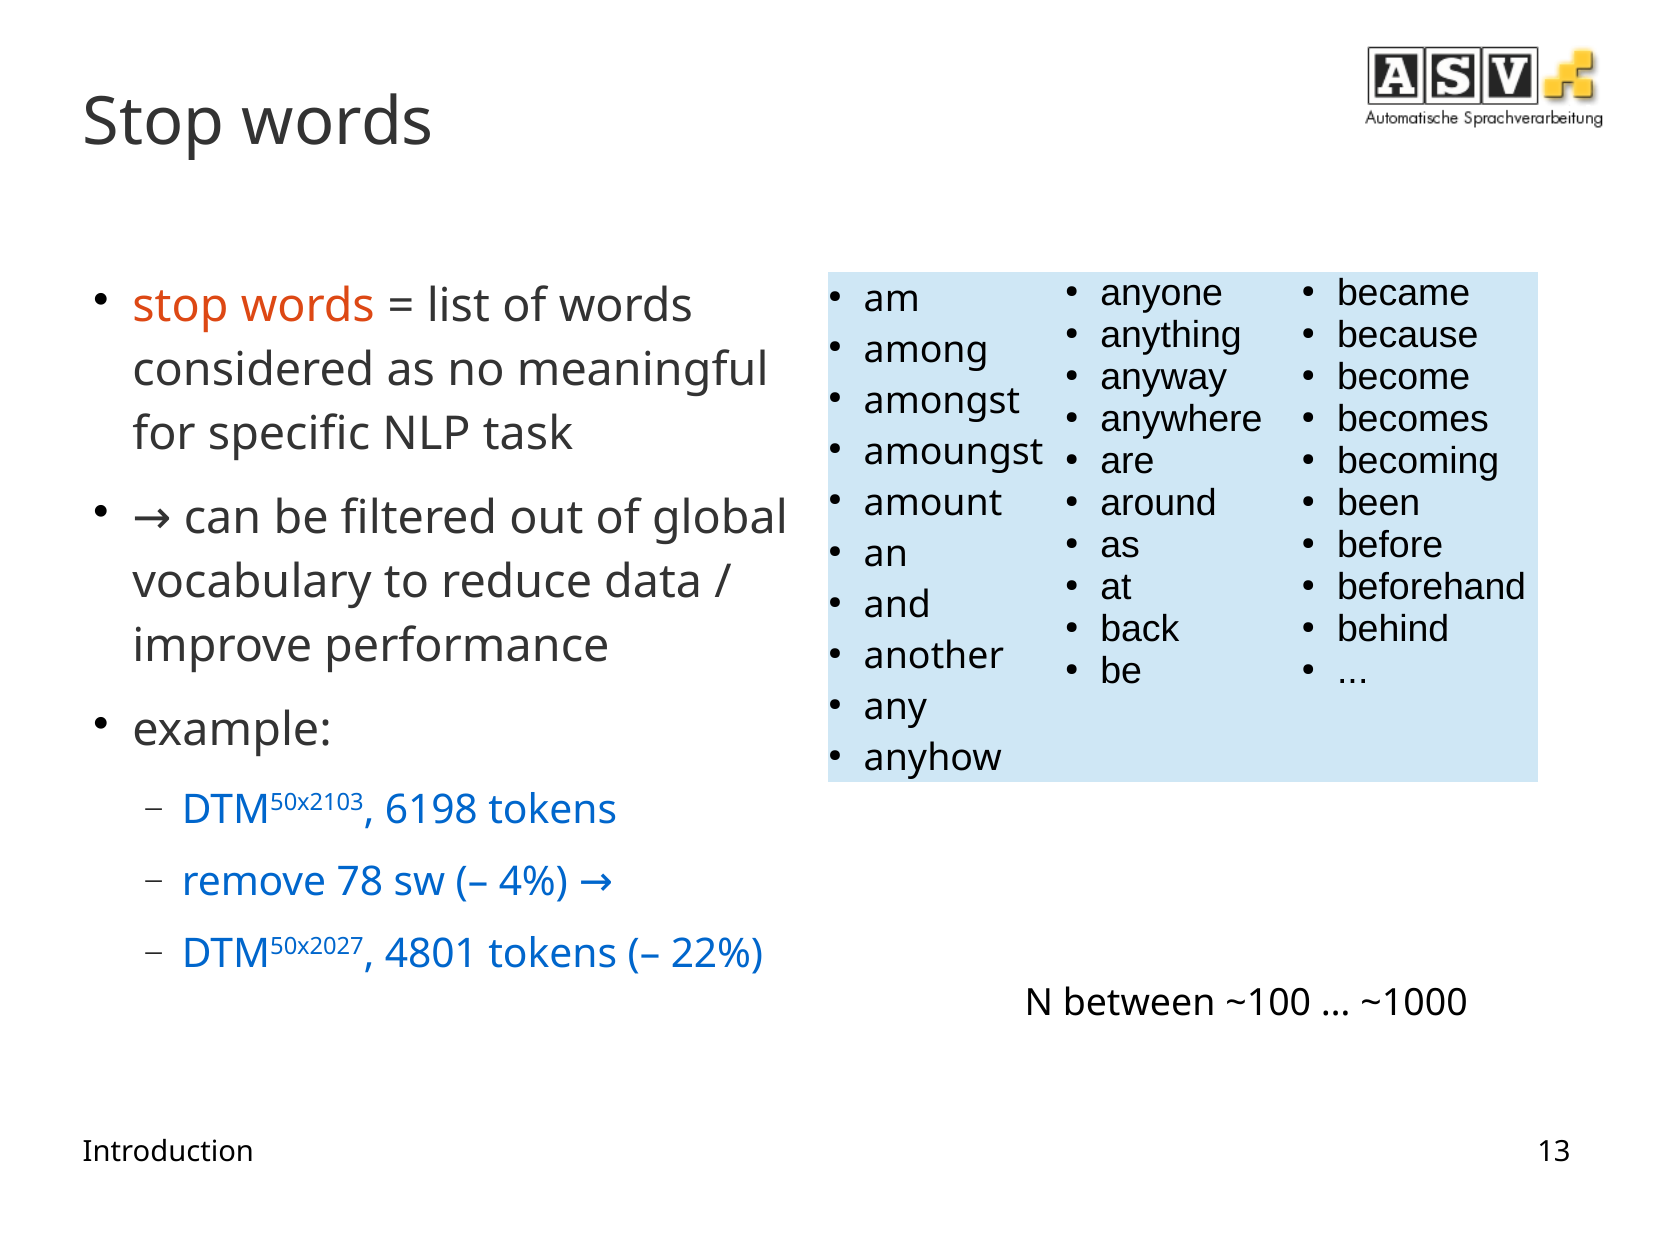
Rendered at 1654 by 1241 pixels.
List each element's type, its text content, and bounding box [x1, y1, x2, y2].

list stop words = list of words considered as no meaningful for specific NLP task → can be filtered out of global vocabulary to reduce data / improve performance example: DTM50x2103, 6198 tokens remove 78 sw (– 4%) → DTM50x2027, 4801 tokens (– 22%) [82, 271, 793, 991]
table_header became because become becomes becoming been before beforehand behind ... [1302, 272, 1538, 782]
picture [1364, 43, 1605, 129]
table_header am among amongst amoungst amount an and another any anyhow [828, 272, 1065, 782]
title Stop words [82, 49, 1347, 189]
table_header anyone anything anyway anywhere are around as at back be [1065, 272, 1302, 782]
text_box N between ~100 … ~1000 [1009, 968, 1500, 1033]
